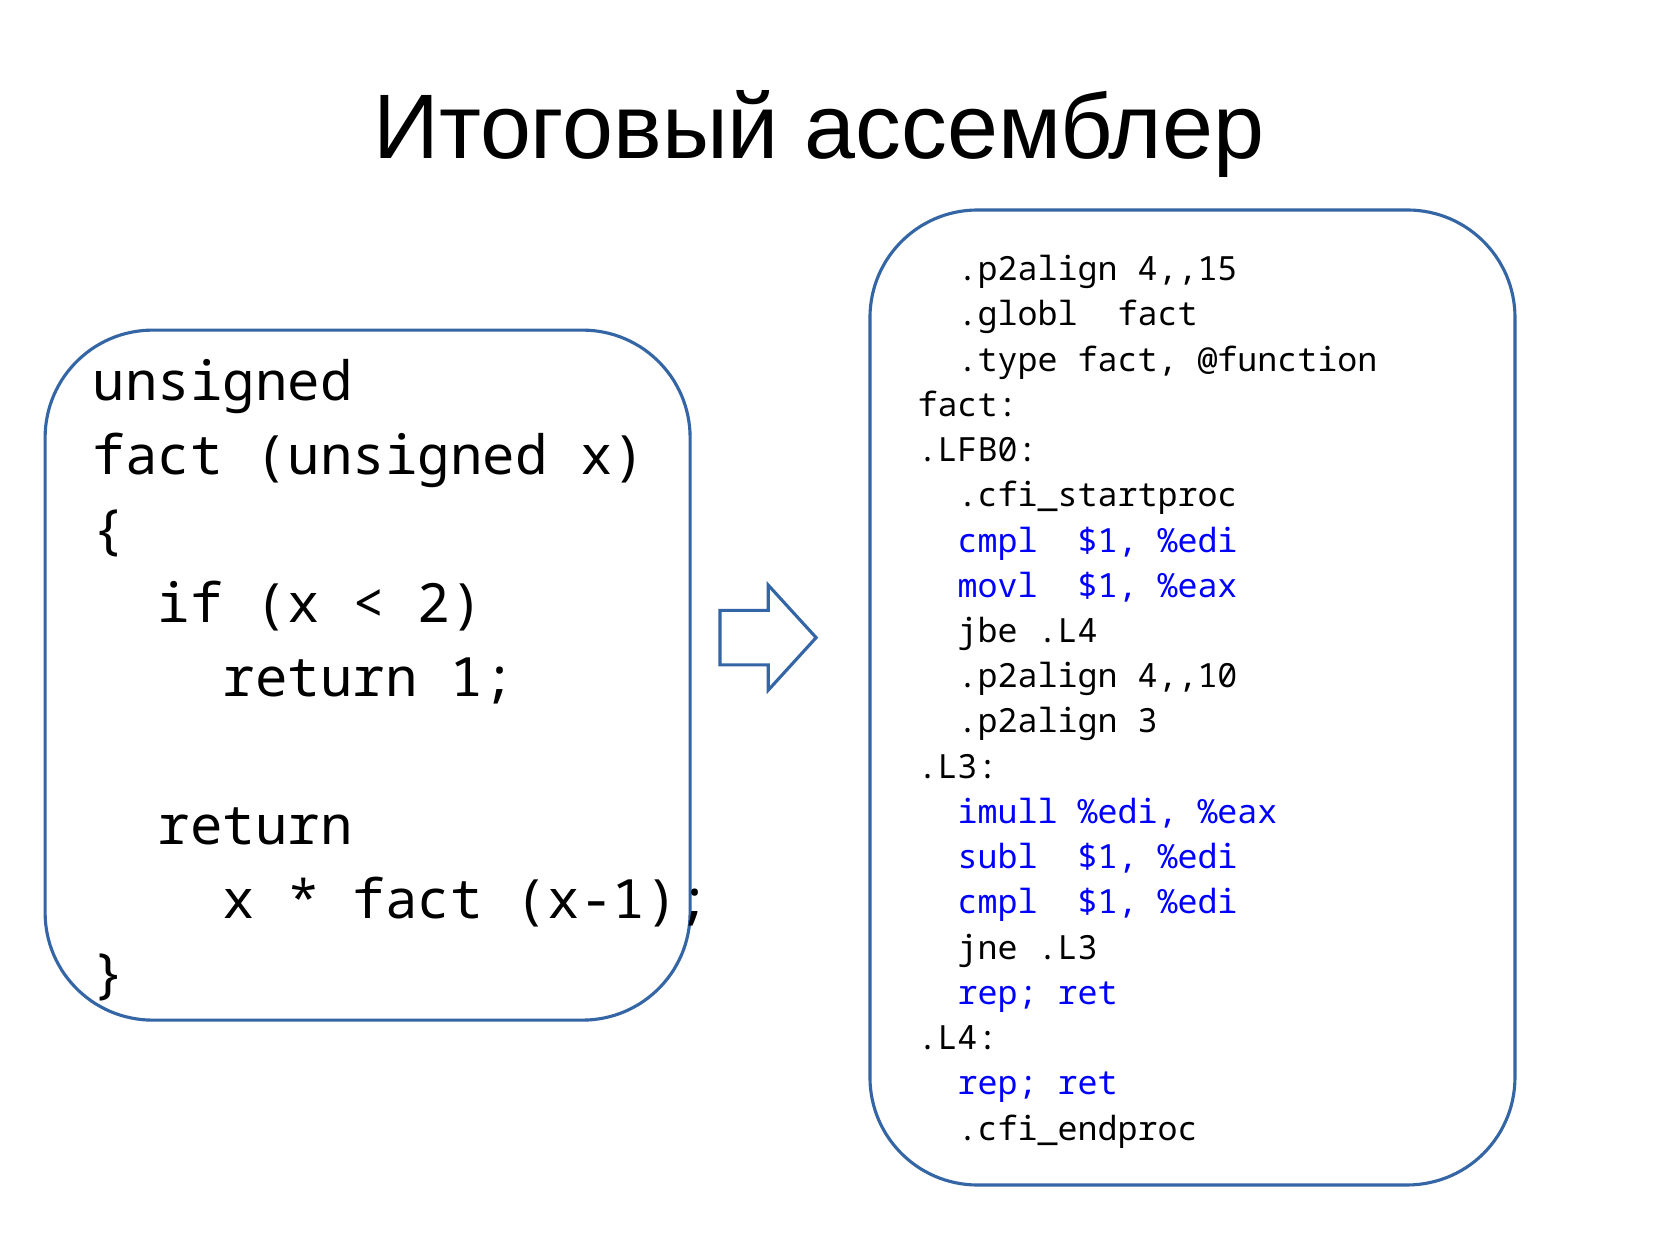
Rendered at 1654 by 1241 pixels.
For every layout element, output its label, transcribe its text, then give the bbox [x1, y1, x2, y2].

text_box .p2align 4,,15 .globl fact .type fact, @function fact: .LFB0: .cfi_startproc cmpl $1, %edi movl $1, %eax jbe .L4 .p2align 4,,10 .p2align 3 .L3: imull %edi, %eax subl $1, %edi cmpl $1, %edi jne .L3 rep; ret .L4: rep; ret .cfi_endproc [870, 210, 1516, 1186]
title Итоговый ассемблер [75, 17, 1564, 226]
text_box unsigned fact (unsigned x) { if (x < 2) return 1; return x * fact (x-1); } [45, 330, 691, 1021]
text_box [720, 585, 817, 691]
